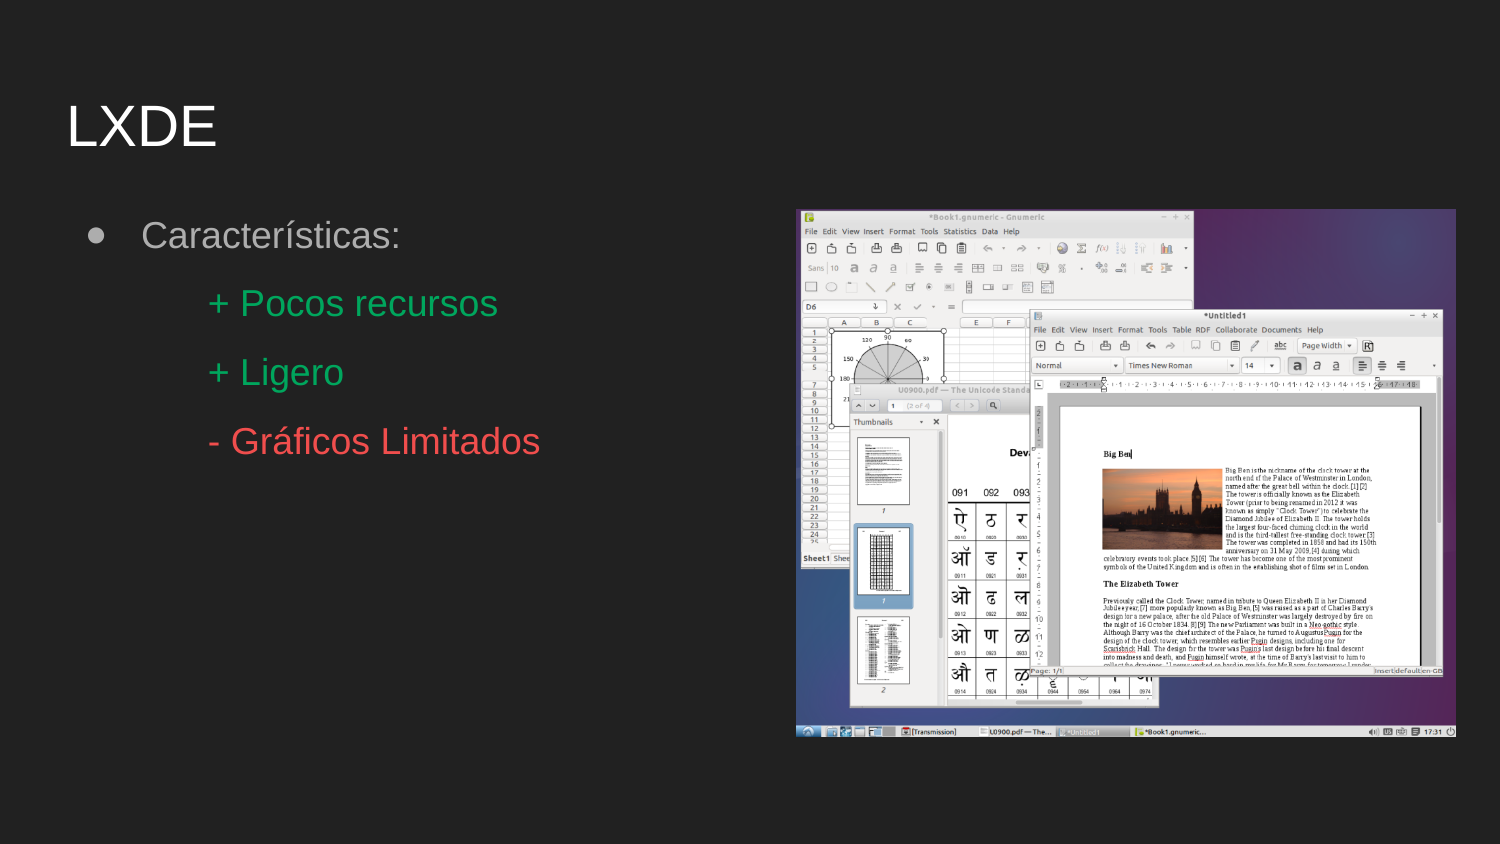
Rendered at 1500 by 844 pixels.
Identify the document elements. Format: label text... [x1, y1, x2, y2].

picture [796, 209, 1456, 737]
title LXDE [51, 72, 1449, 167]
list Características: + Pocos recursos + Ligero - Gráficos Limitados [51, 189, 916, 750]
